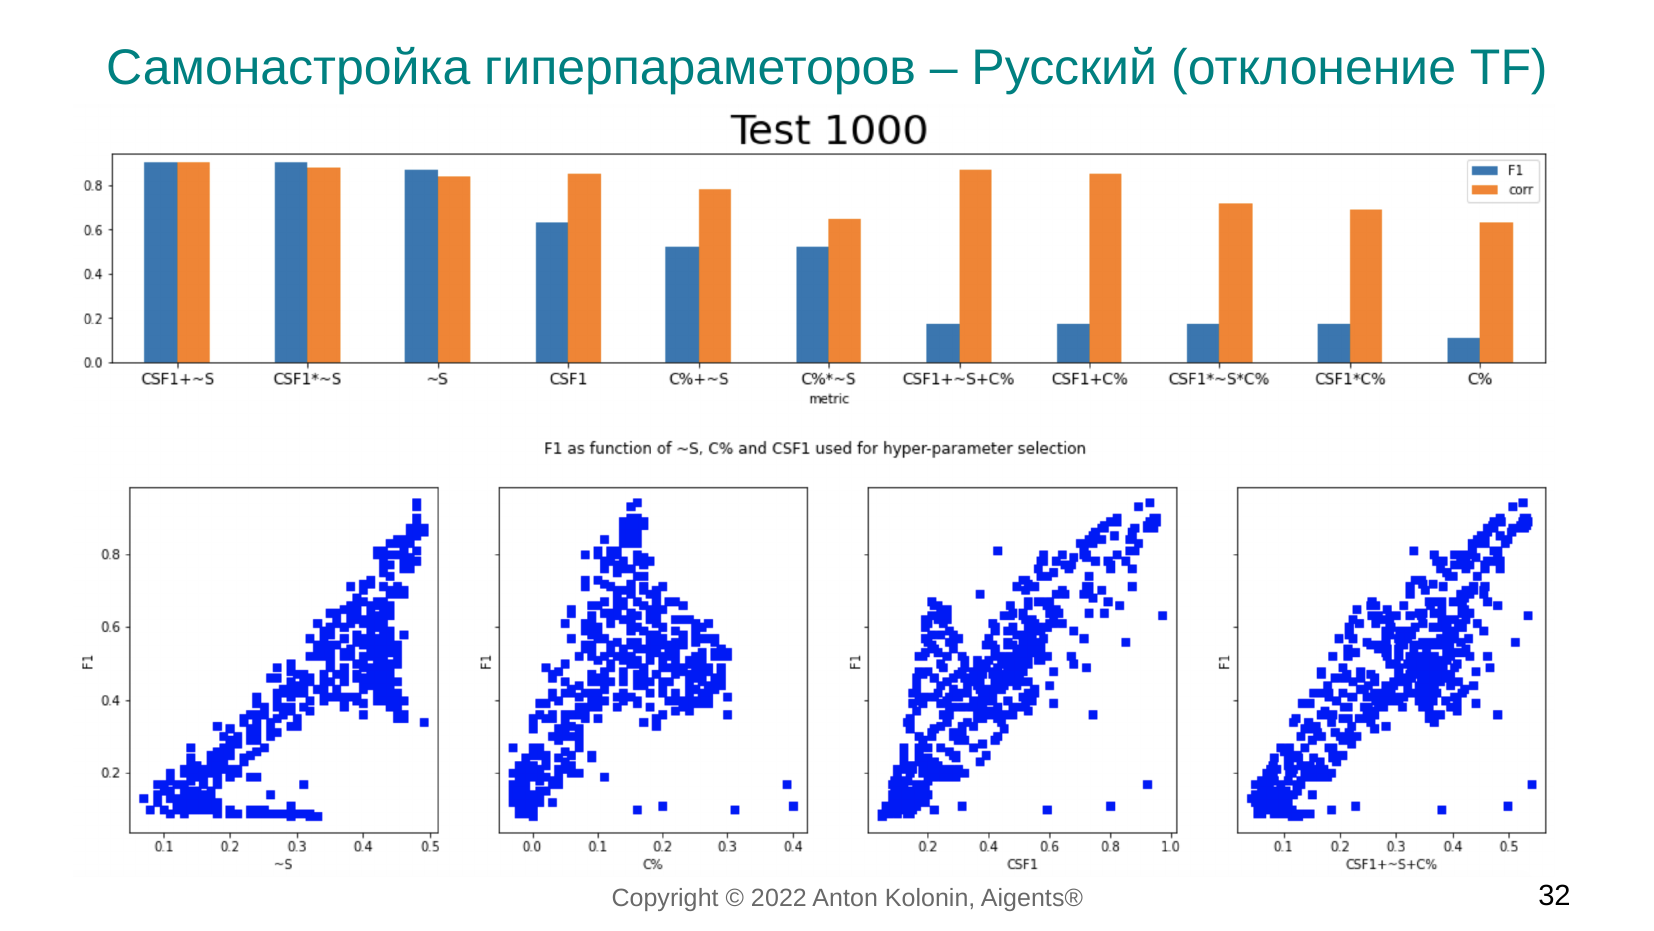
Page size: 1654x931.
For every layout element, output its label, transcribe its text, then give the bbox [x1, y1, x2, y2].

text_box Самонаcтройка гиперпараметоров – Русский (отклонение TF) [0, 0, 1630, 135]
picture [73, 104, 1555, 877]
